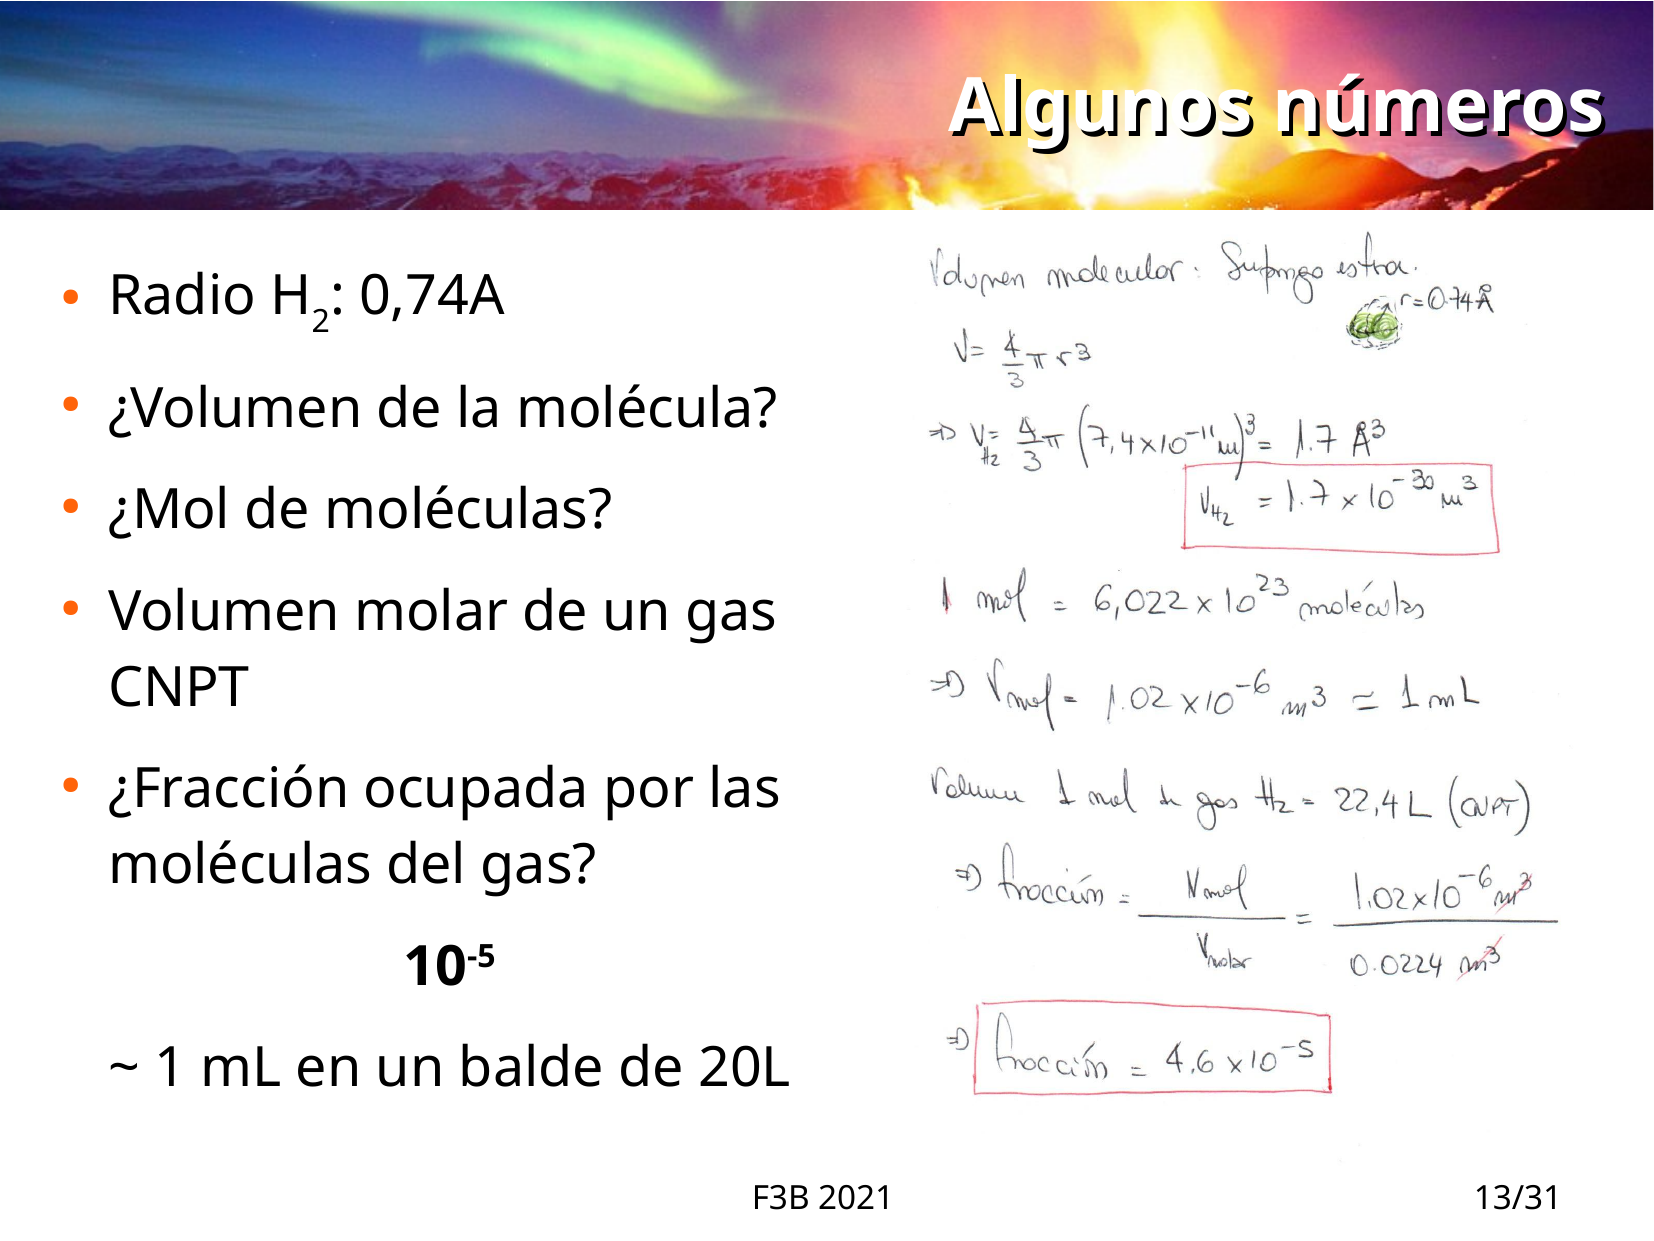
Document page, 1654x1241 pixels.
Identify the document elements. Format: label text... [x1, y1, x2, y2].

picture [906, 225, 1576, 1171]
title Algunos números [45, 15, 1606, 191]
picture [0, 1, 1654, 210]
list Radio H2: 0,74A ¿Volumen de la molécula? ¿Mol de moléculas? Volumen molar de un gas CNPT ¿Fracción ocupada por las moléculas del gas? 10-5 ~ 1 mL en un balde de 20L [45, 255, 807, 1156]
